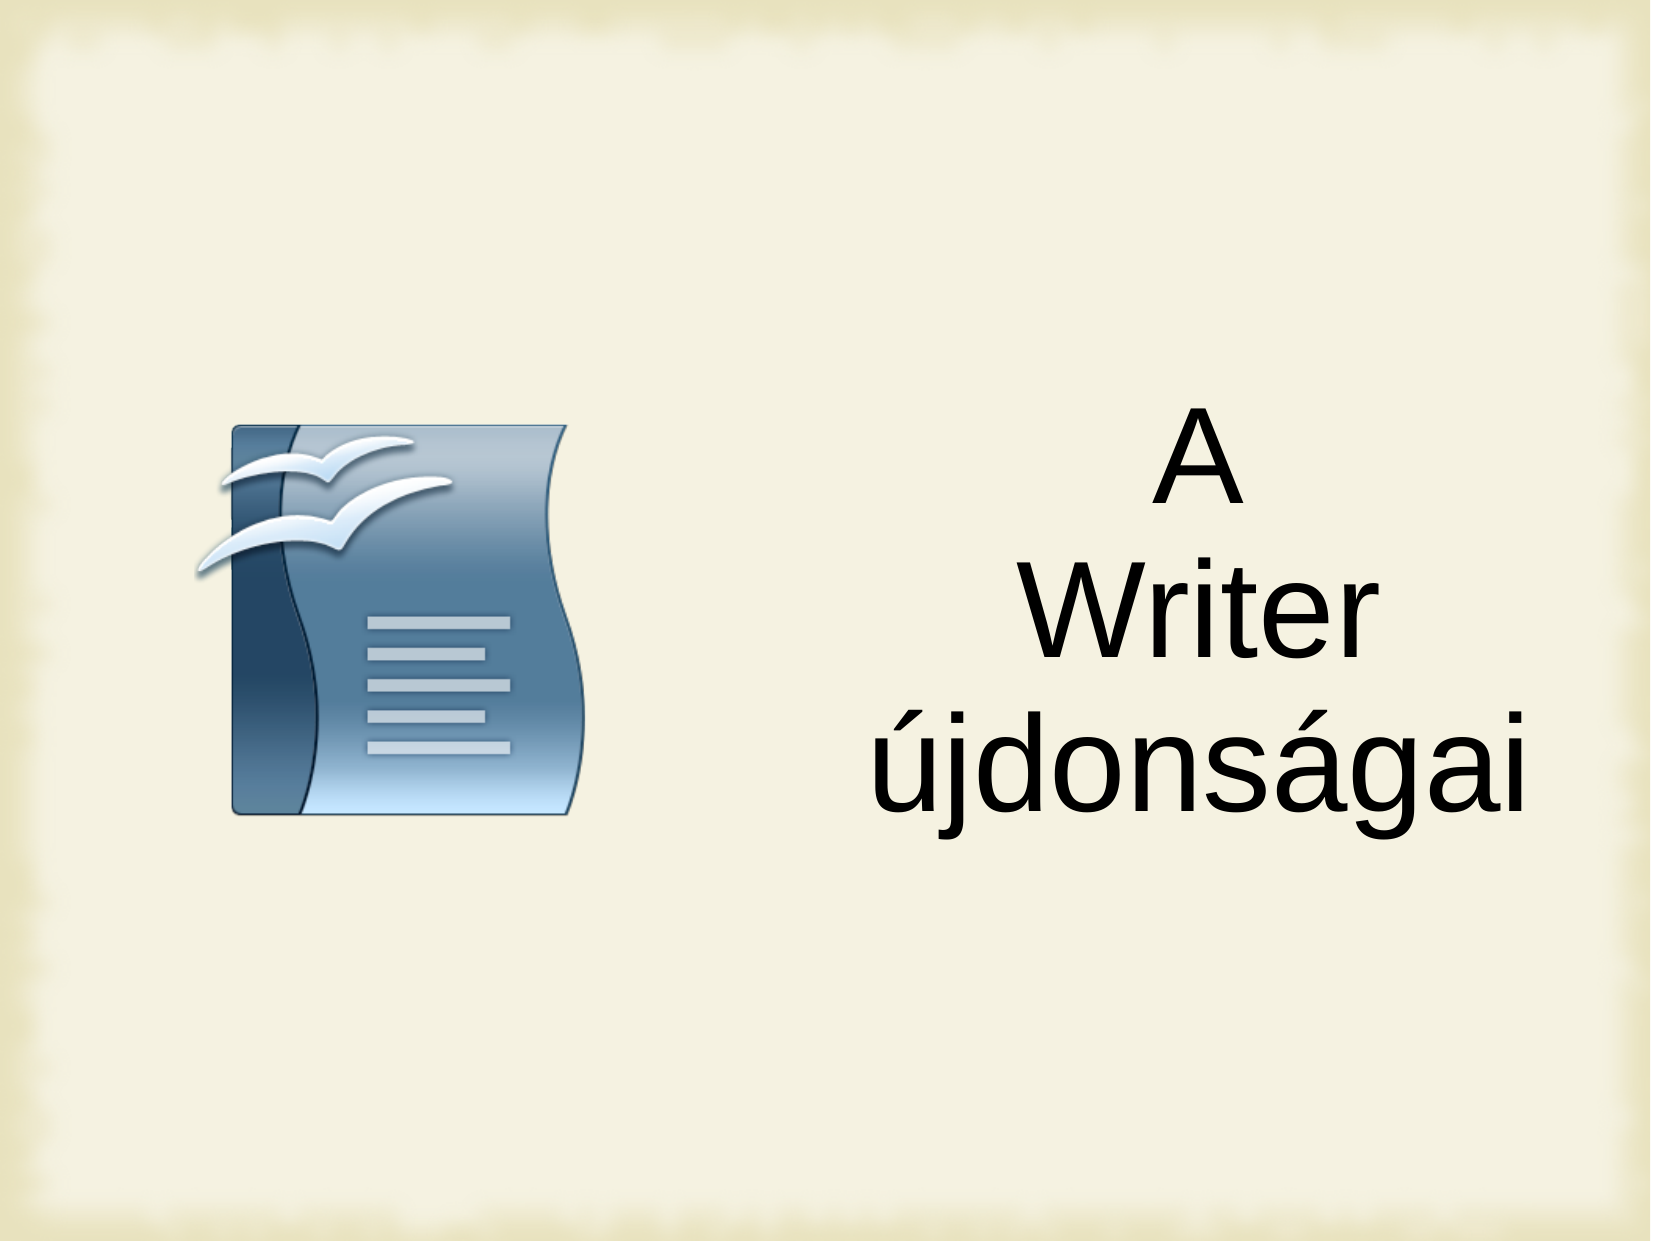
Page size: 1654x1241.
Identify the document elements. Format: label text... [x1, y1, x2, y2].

subtitle A Writer újdonságai [826, 118, 1571, 1102]
picture [0, 0, 1651, 1241]
